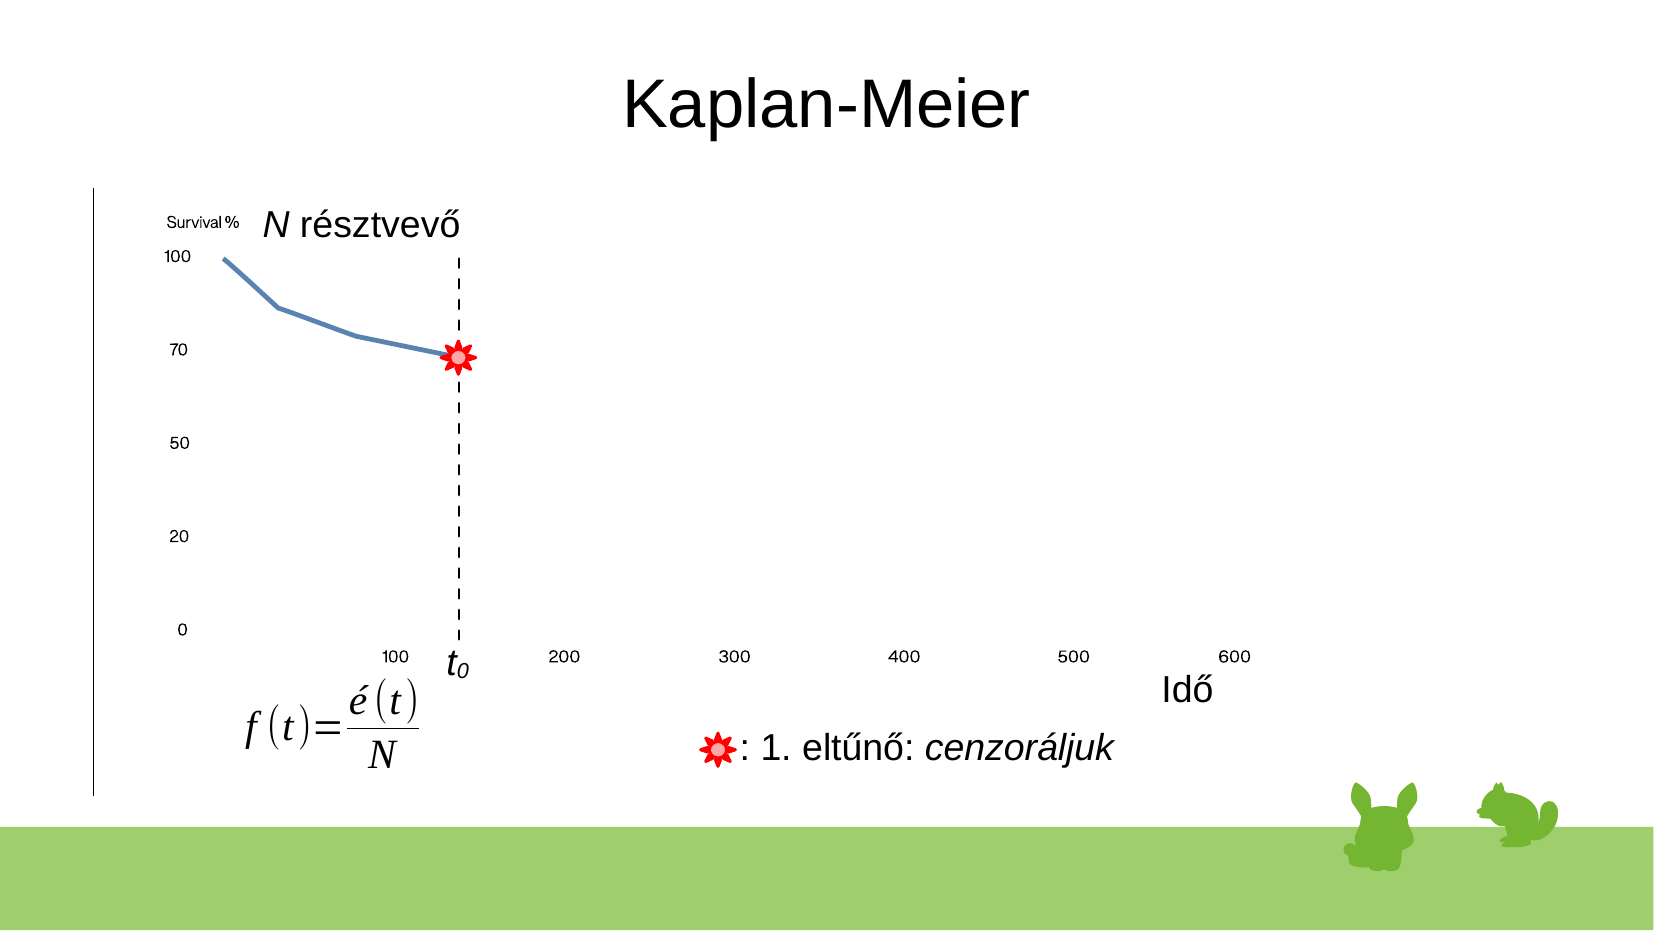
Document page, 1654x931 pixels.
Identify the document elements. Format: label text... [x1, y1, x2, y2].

text_box [700, 747, 708, 753]
picture [92, 188, 1320, 796]
text_box [441, 345, 476, 370]
text_box : 1. eltűnő: cenzoráljuk [651, 719, 1295, 819]
text_box N résztvevő [247, 196, 549, 254]
chart [243, 676, 421, 777]
text_box [455, 340, 461, 348]
title Kaplan-Meier [88, 29, 1565, 178]
text_box t0 [431, 634, 505, 691]
text_box [455, 367, 461, 375]
text_box [715, 733, 721, 740]
text_box [705, 737, 731, 767]
text_box [728, 747, 736, 753]
text_box Idő [1146, 661, 1288, 719]
